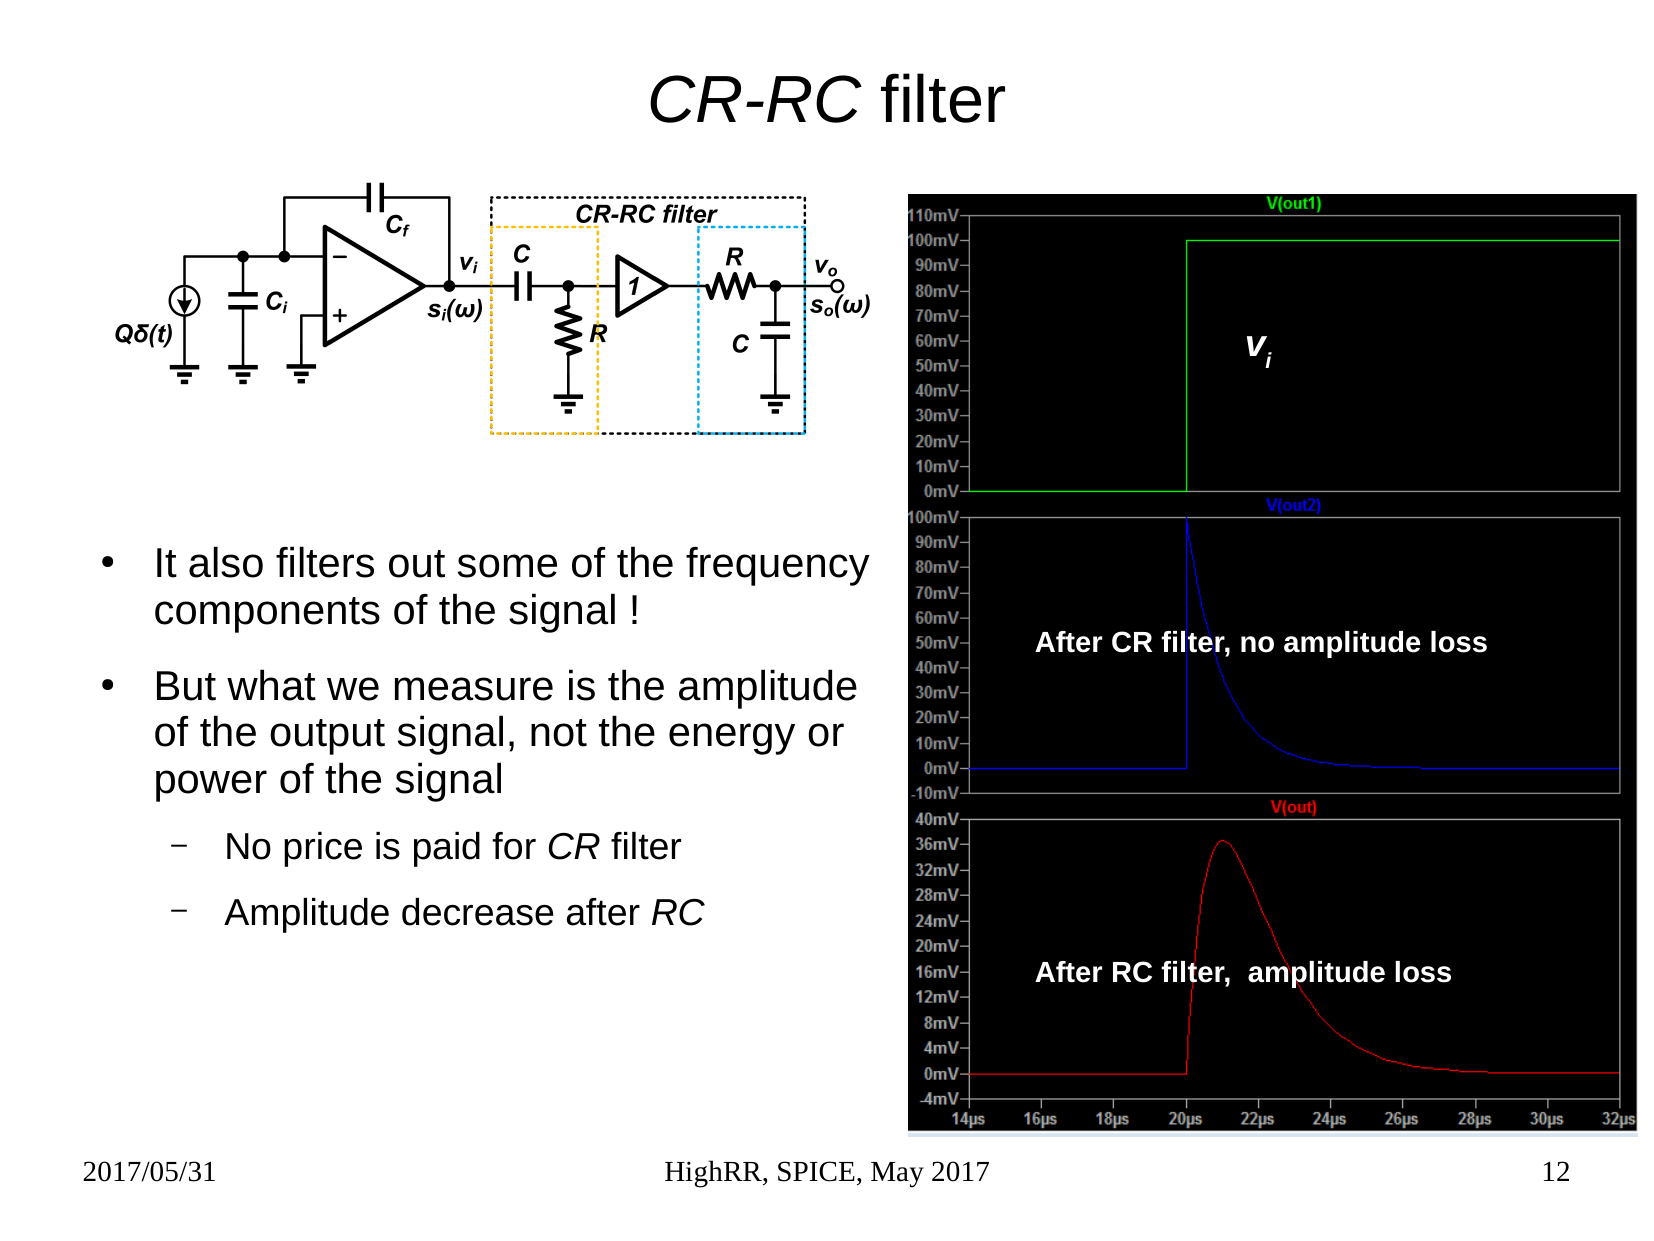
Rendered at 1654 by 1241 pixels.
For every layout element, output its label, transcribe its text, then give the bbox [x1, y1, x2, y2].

text_box After RC filter, amplitude loss [1020, 948, 1606, 997]
list It also filters out some of the frequency components of the signal ! But what we measure is the amplitude of the output signal, not the energy or power of the signal No price is paid for CR filter Amplitude decrease after RC [82, 540, 886, 1141]
text_box vi [1230, 315, 1291, 381]
picture [908, 194, 1638, 1137]
picture [113, 180, 871, 436]
title CR-RC filter [82, 49, 1571, 151]
text_box After CR filter, no amplitude loss [1020, 618, 1606, 666]
